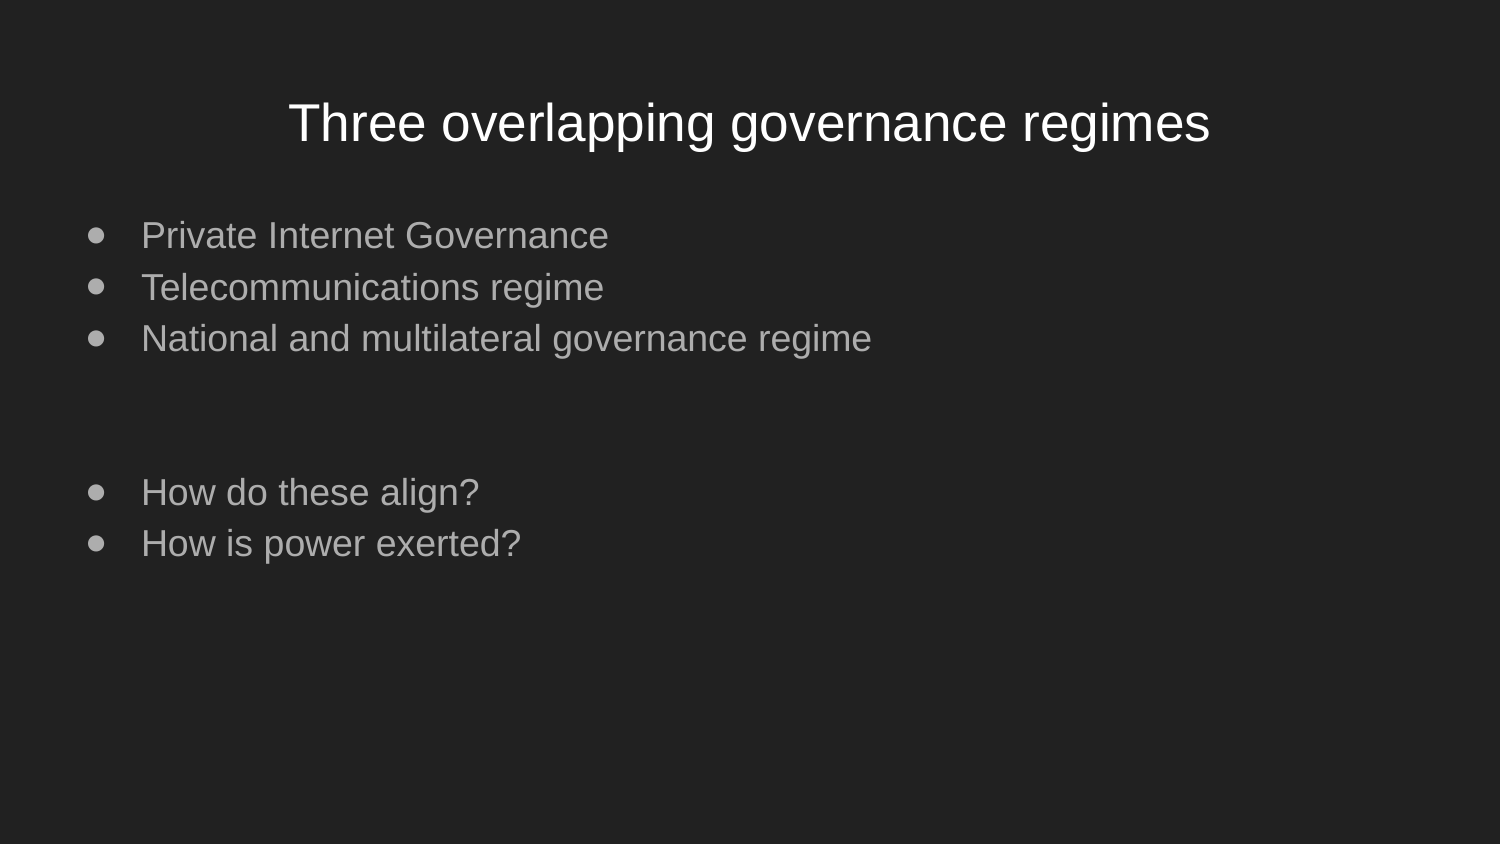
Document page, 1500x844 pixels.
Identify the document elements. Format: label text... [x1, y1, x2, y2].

title Three overlapping governance regimes [51, 72, 1449, 167]
list Private Internet Governance Telecommunications regime National and multilateral governance regime How do these align? How is power exerted? [51, 189, 1449, 750]
